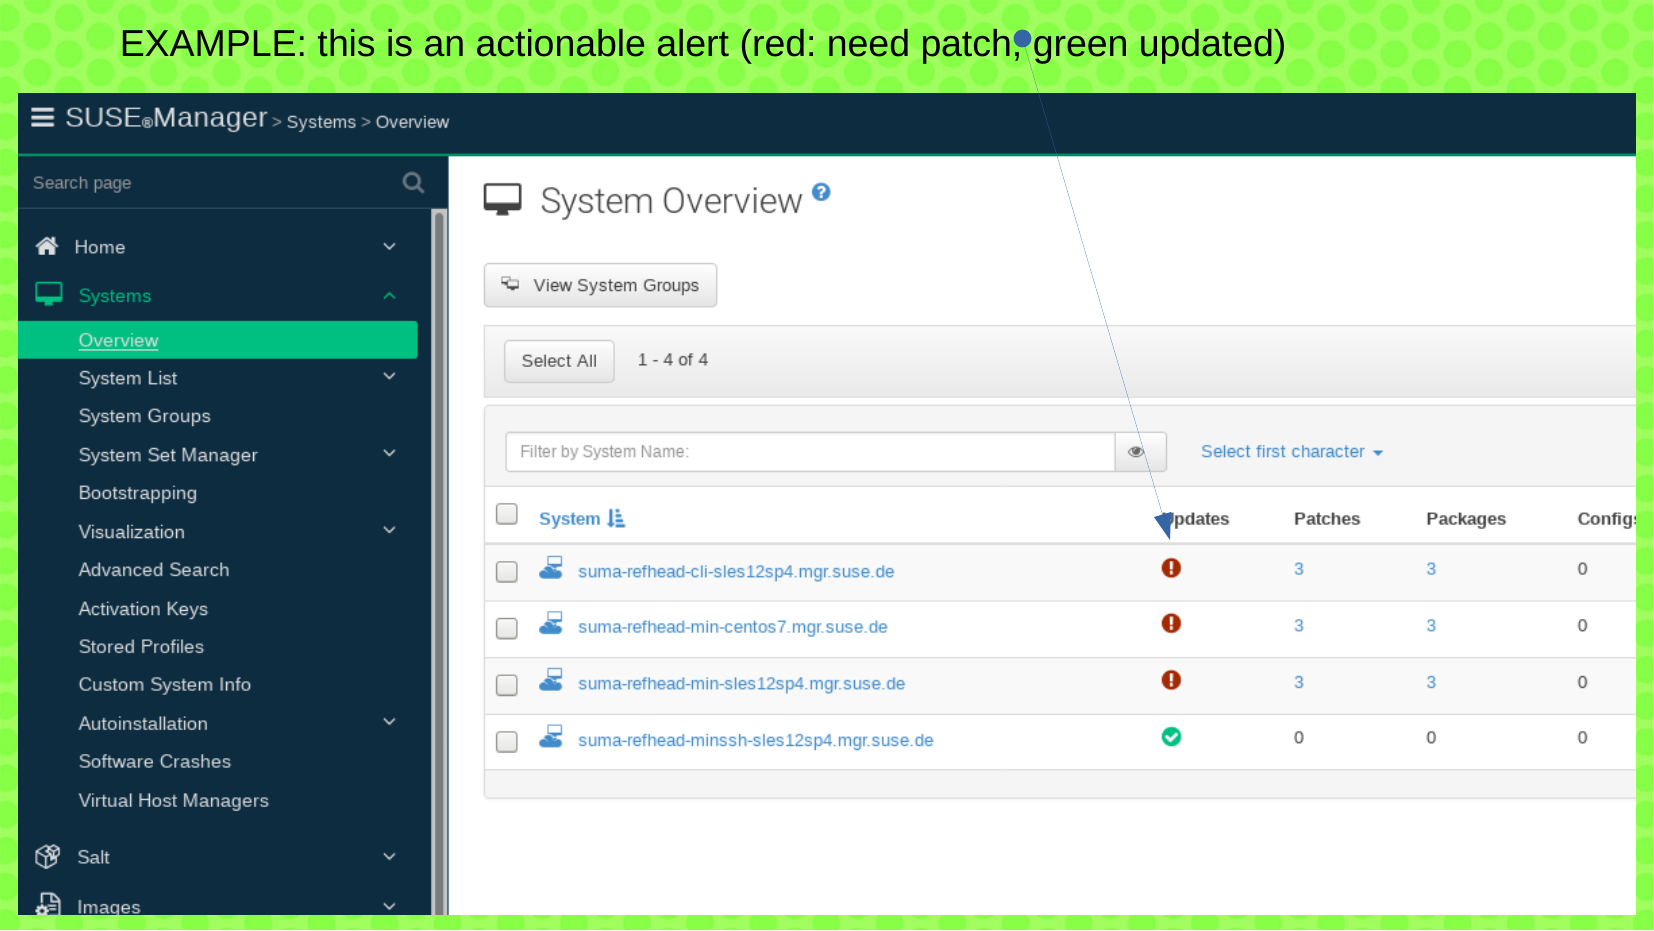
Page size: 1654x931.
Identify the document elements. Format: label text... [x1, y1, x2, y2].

text_box EXAMPLE: this is an actionable alert (red: need patch, green updated) [105, 15, 1471, 114]
picture [0, 0, 1654, 930]
